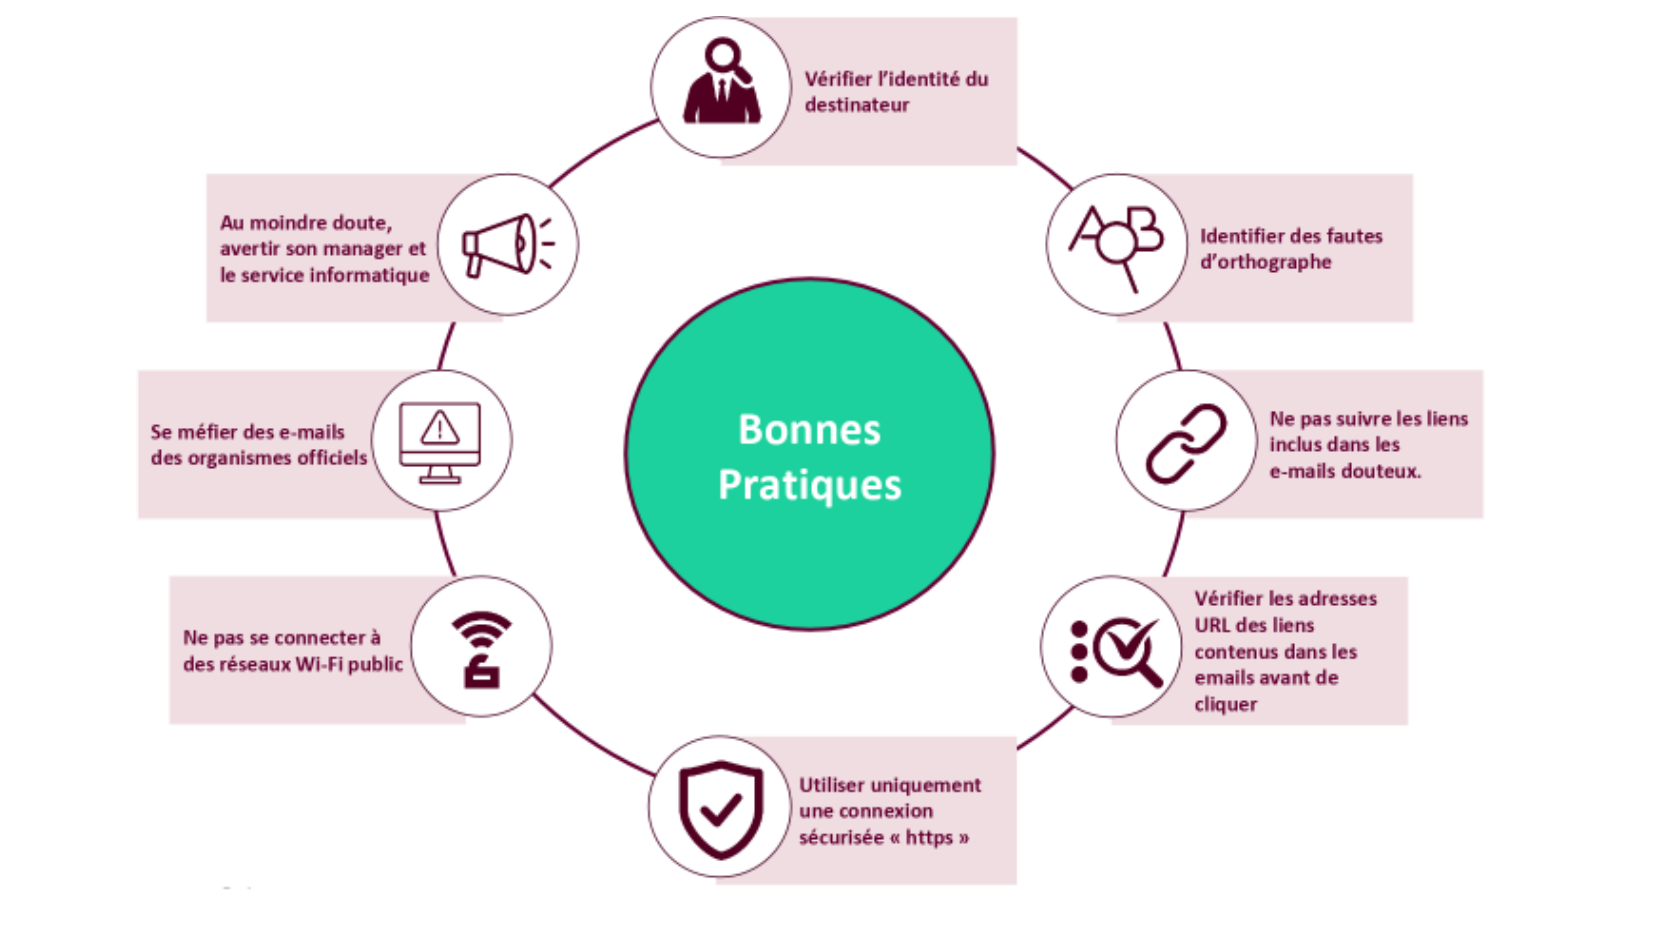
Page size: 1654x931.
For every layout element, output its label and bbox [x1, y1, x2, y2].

picture [80, 16, 1584, 918]
